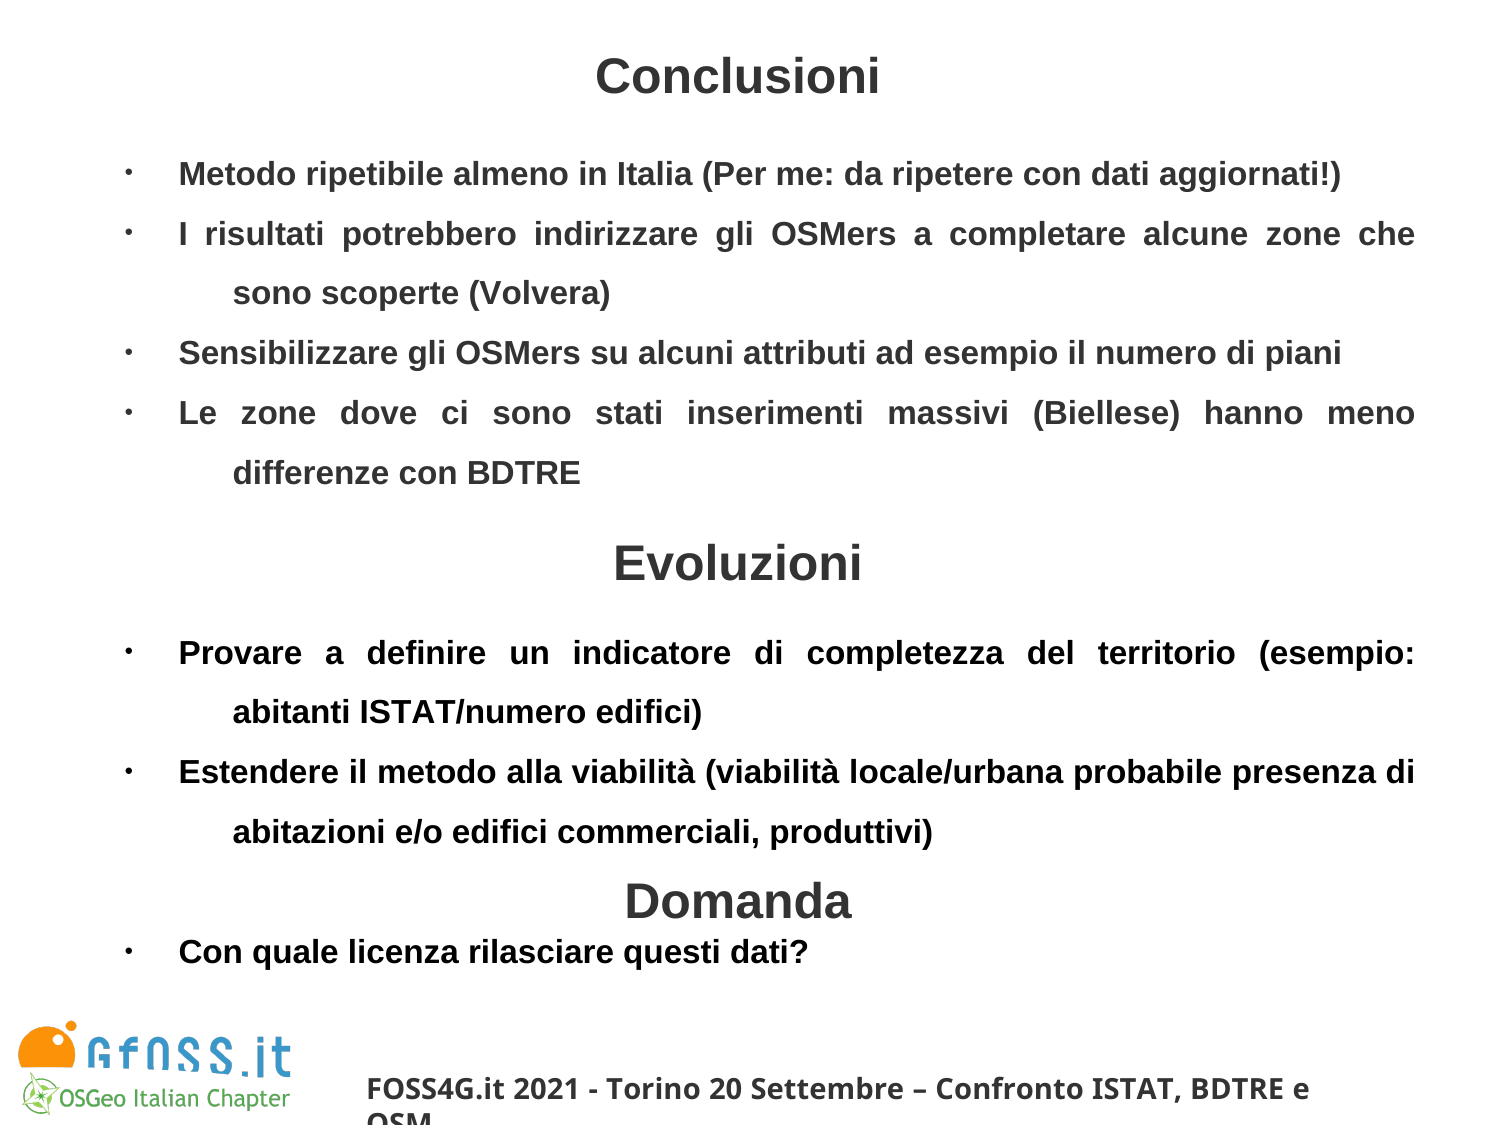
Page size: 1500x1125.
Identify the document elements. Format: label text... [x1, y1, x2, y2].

text_box Evoluzioni [35, 522, 1441, 599]
picture [0, 1009, 308, 1125]
text_box Metodo ripetibile almeno in Italia (Per me: da ripetere con dati aggiornati!) I risultati potrebbero indirizzare gli OSMers a completare alcune zone che sono scoperte (Volvera) Sensibilizzare gli OSMers su alcuni attributi ad esempio il numero di piani Le zone dove ci sono stati inserimenti massivi (Biellese) hanno meno differenze con BDTRE Provare a definire un indicatore di completezza del territorio (esempio: abitanti ISTAT/numero edifici) Estendere il metodo alla viabilità (viabilità locale/urbana probabile presenza di abitazioni e/o edifici commerciali, produttivi) Con quale licenza rilasciare questi dati? [23, 74, 1477, 757]
text_box [53, 757, 1436, 860]
text_box Conclusioni [35, 35, 1441, 74]
text_box Domanda [35, 860, 1441, 936]
